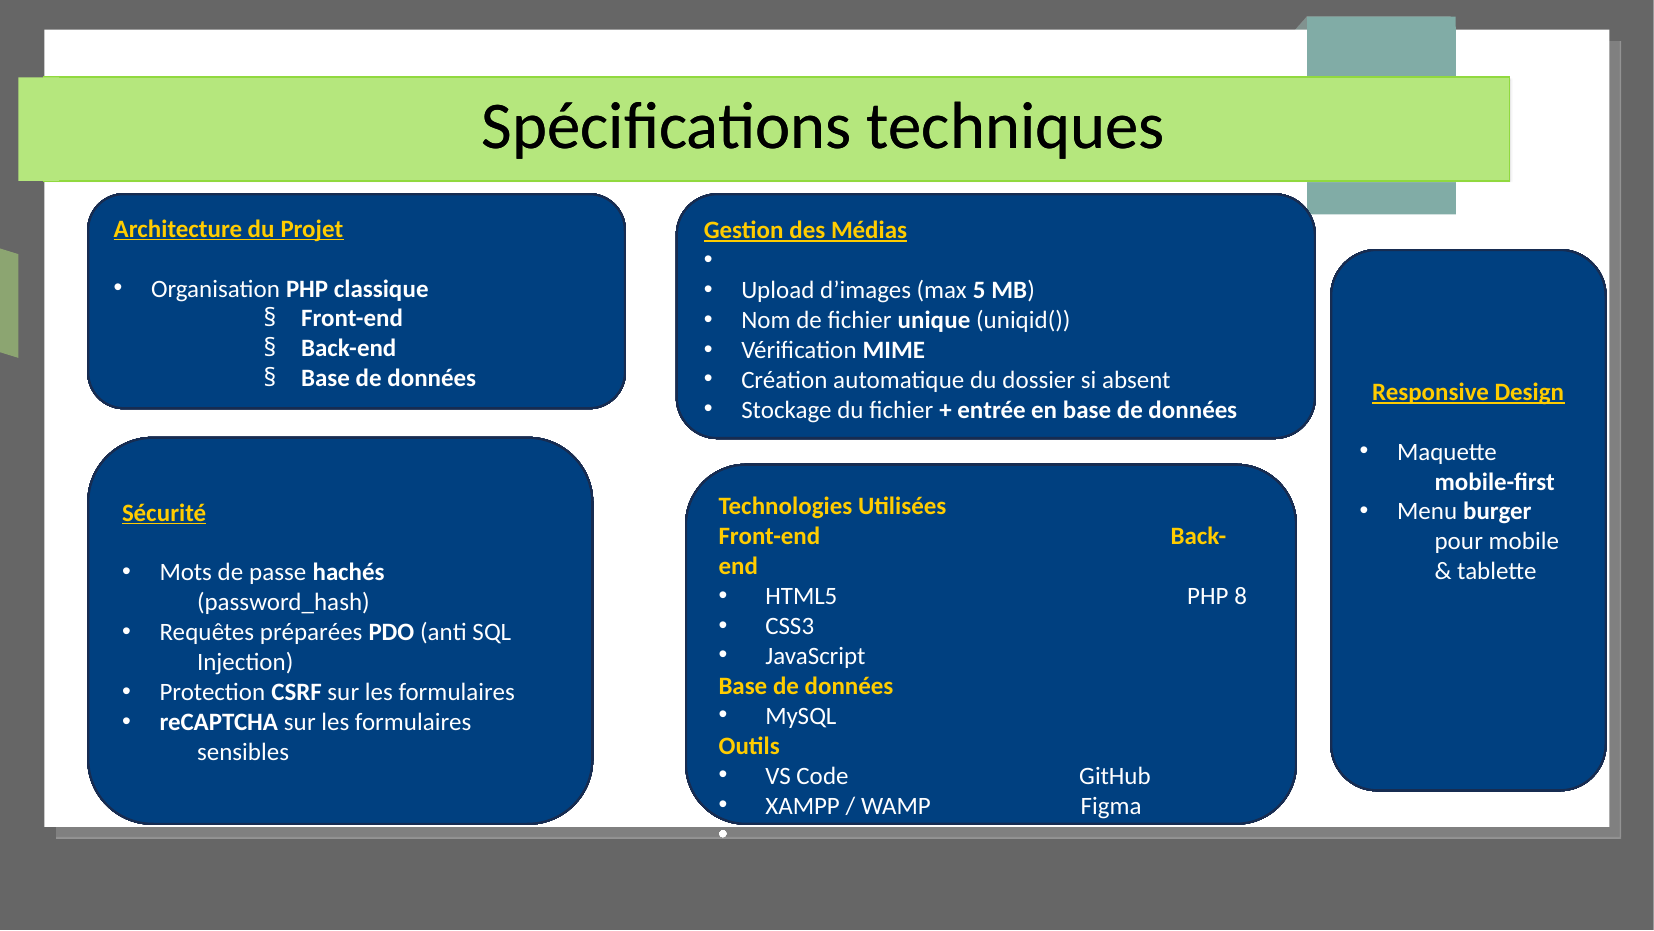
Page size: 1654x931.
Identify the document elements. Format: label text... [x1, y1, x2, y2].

text_box Technologies Utilisées Front-end Back-end HTML5 PHP 8 CSS3 JavaScript Base de données MySQL Outils VS Code GitHub XAMPP / WAMP Figma [686, 464, 1296, 824]
text_box Responsive Design Maquette mobile-first Menu burger pour mobile & tablette [1331, 250, 1606, 791]
text_box Architecture du Projet Organisation PHP classique Front-end Back-end Base de données [88, 194, 625, 409]
text_box Gestion des Médias Upload d’images (max 5 MB) Nom de fichier unique (uniqid()) Vérification MIME Création automatique du dossier si absent Stockage du fichier + entrée en base de données [676, 194, 1315, 439]
text_box Spécifications techniques​ [466, 74, 1187, 216]
text_box Sécurité Mots de passe hachés (password_hash) Requêtes préparées PDO (anti SQL Injection) Protection CSRF sur les formulaires reCAPTCHA sur les formulaires sensibles [88, 437, 593, 824]
